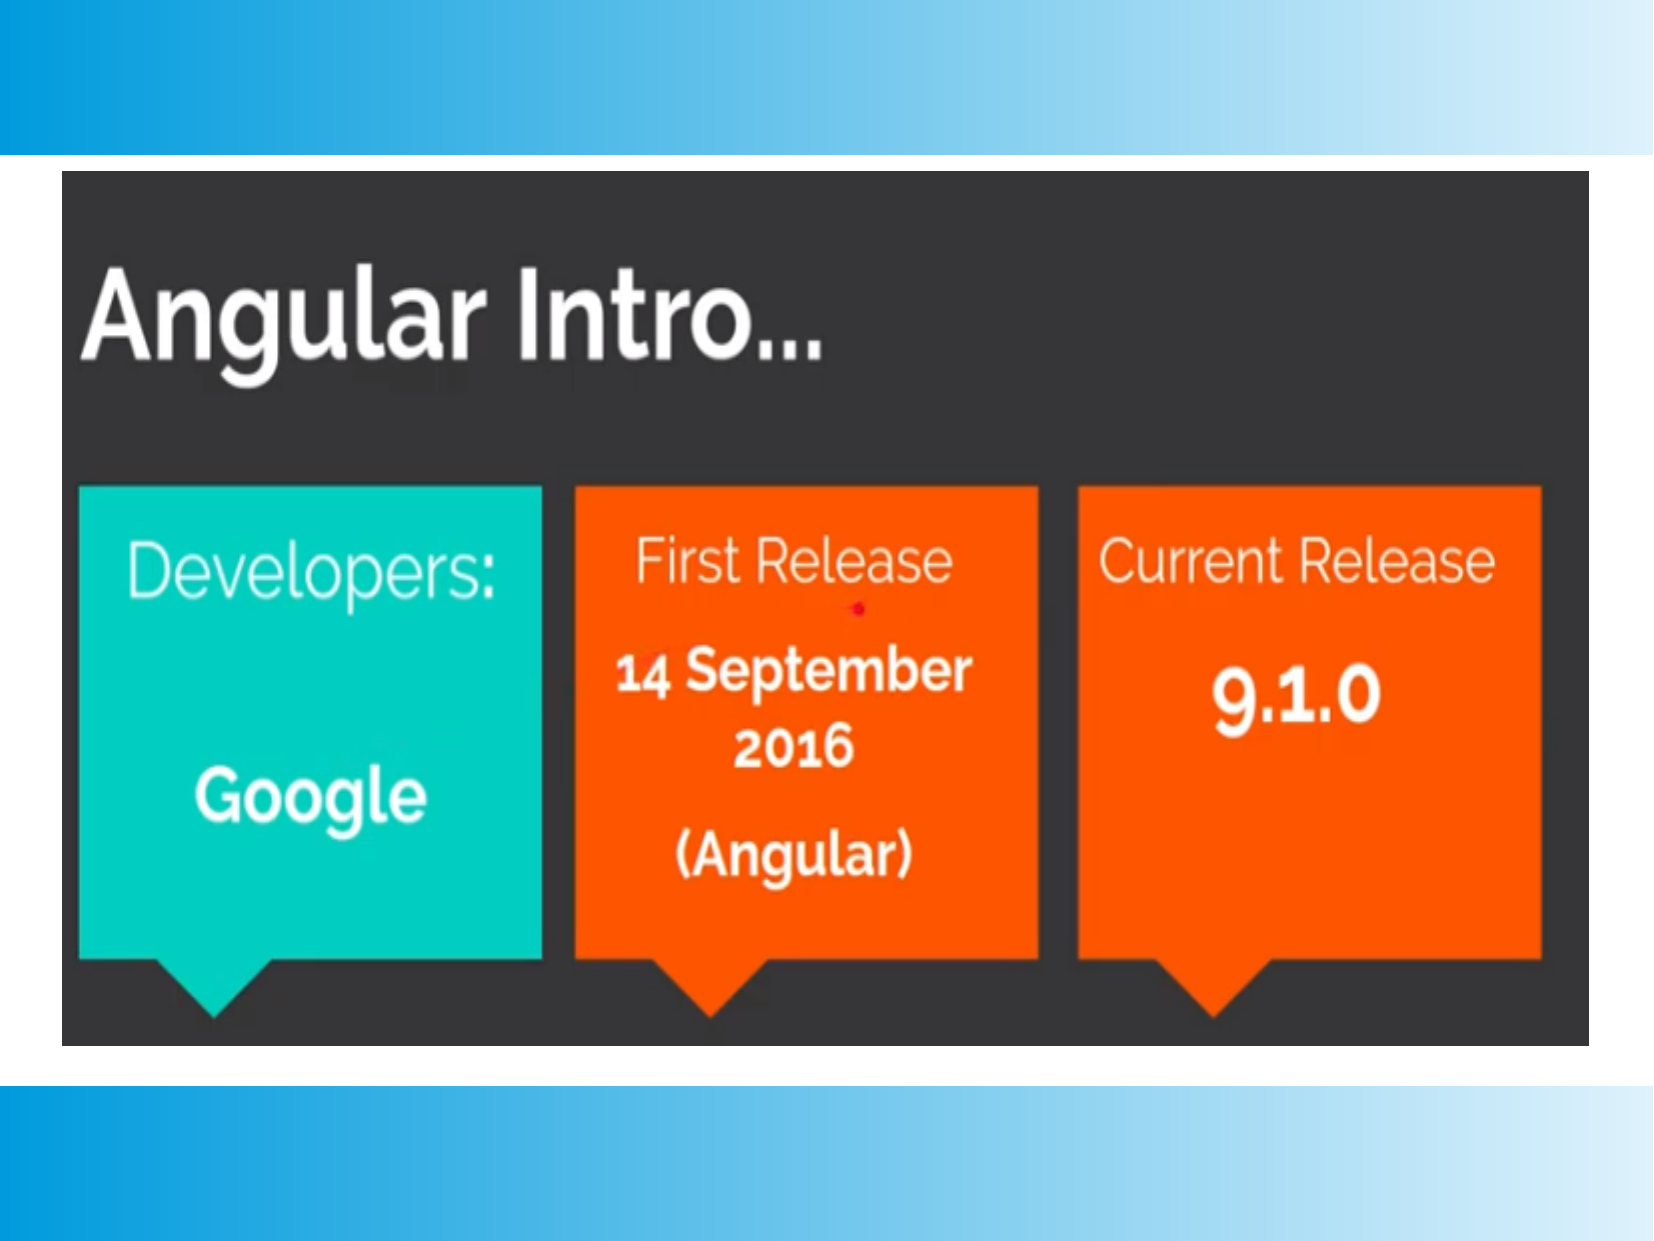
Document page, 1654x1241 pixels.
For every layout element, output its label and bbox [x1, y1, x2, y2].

picture [62, 171, 1589, 1046]
